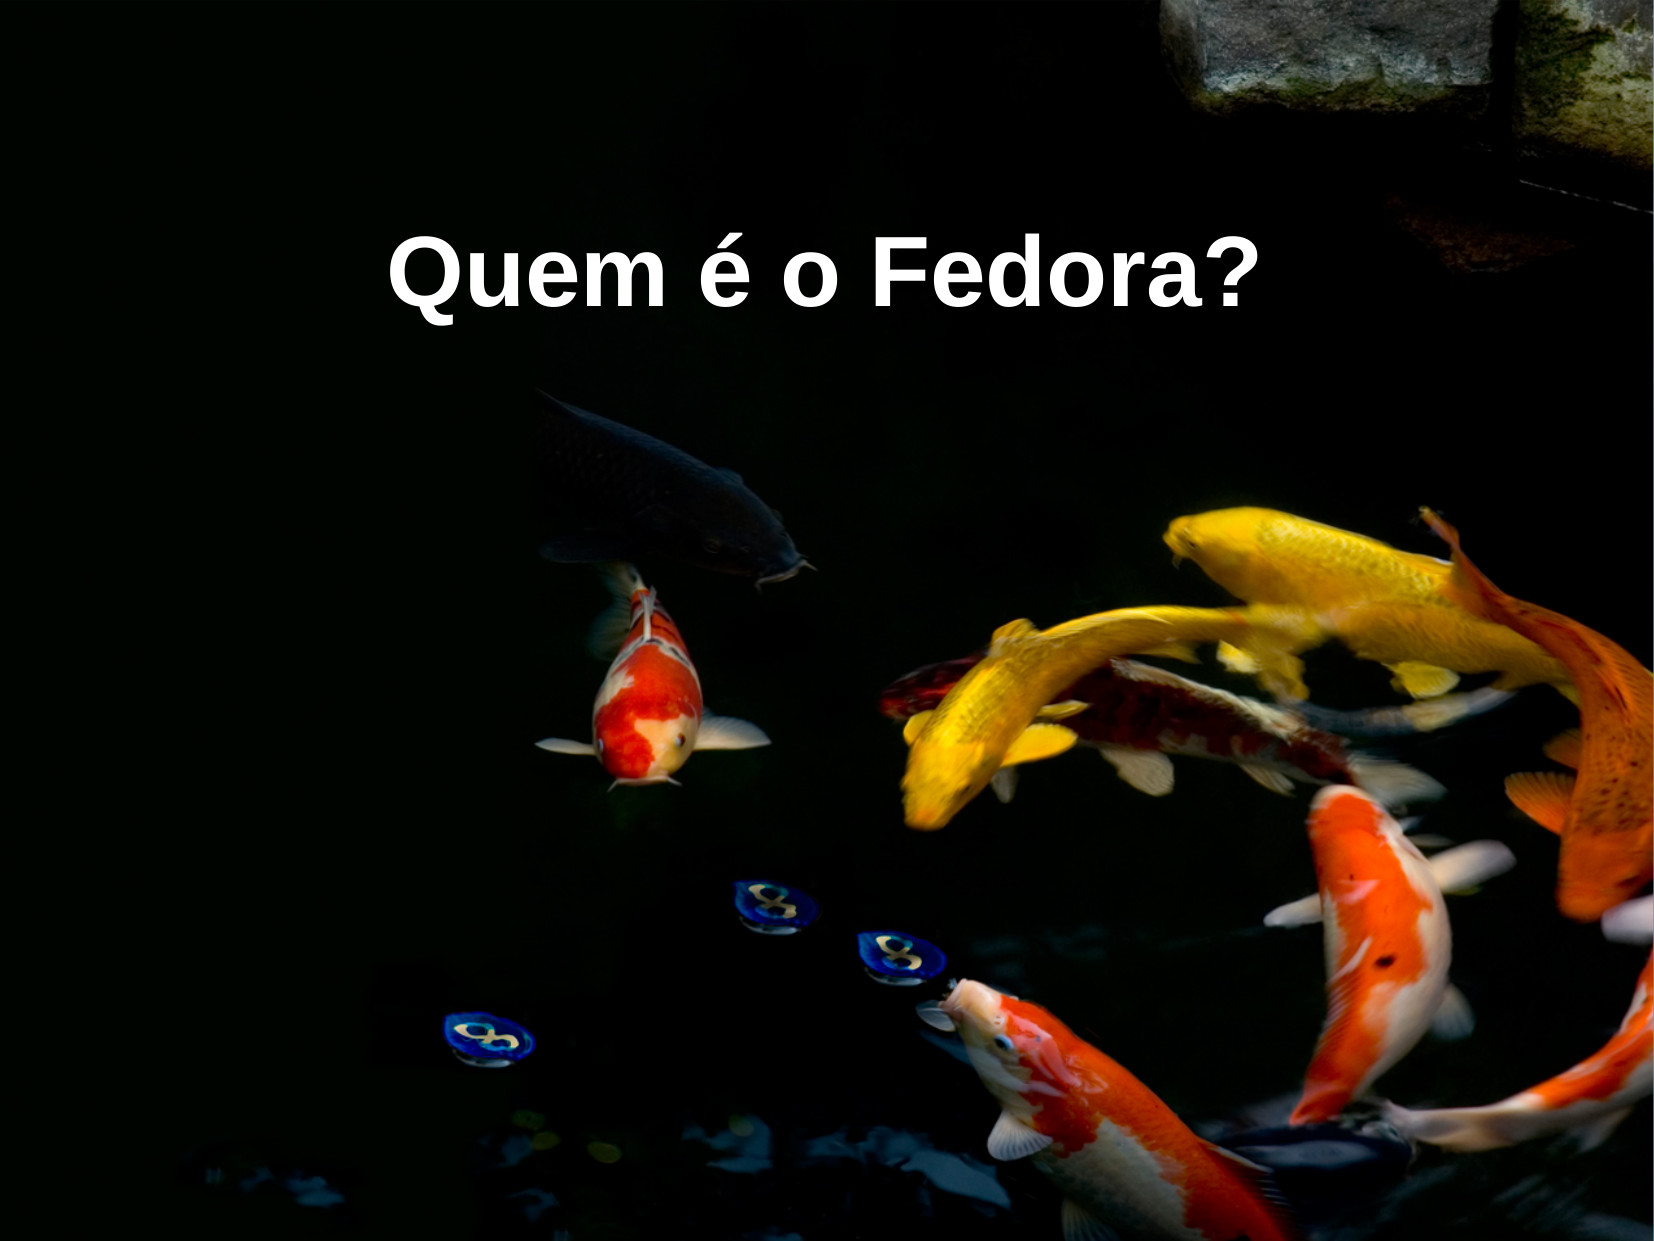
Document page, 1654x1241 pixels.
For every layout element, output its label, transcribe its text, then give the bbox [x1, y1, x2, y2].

picture [0, 0, 1654, 1241]
title Quem é o Fedora? [37, 167, 1614, 376]
